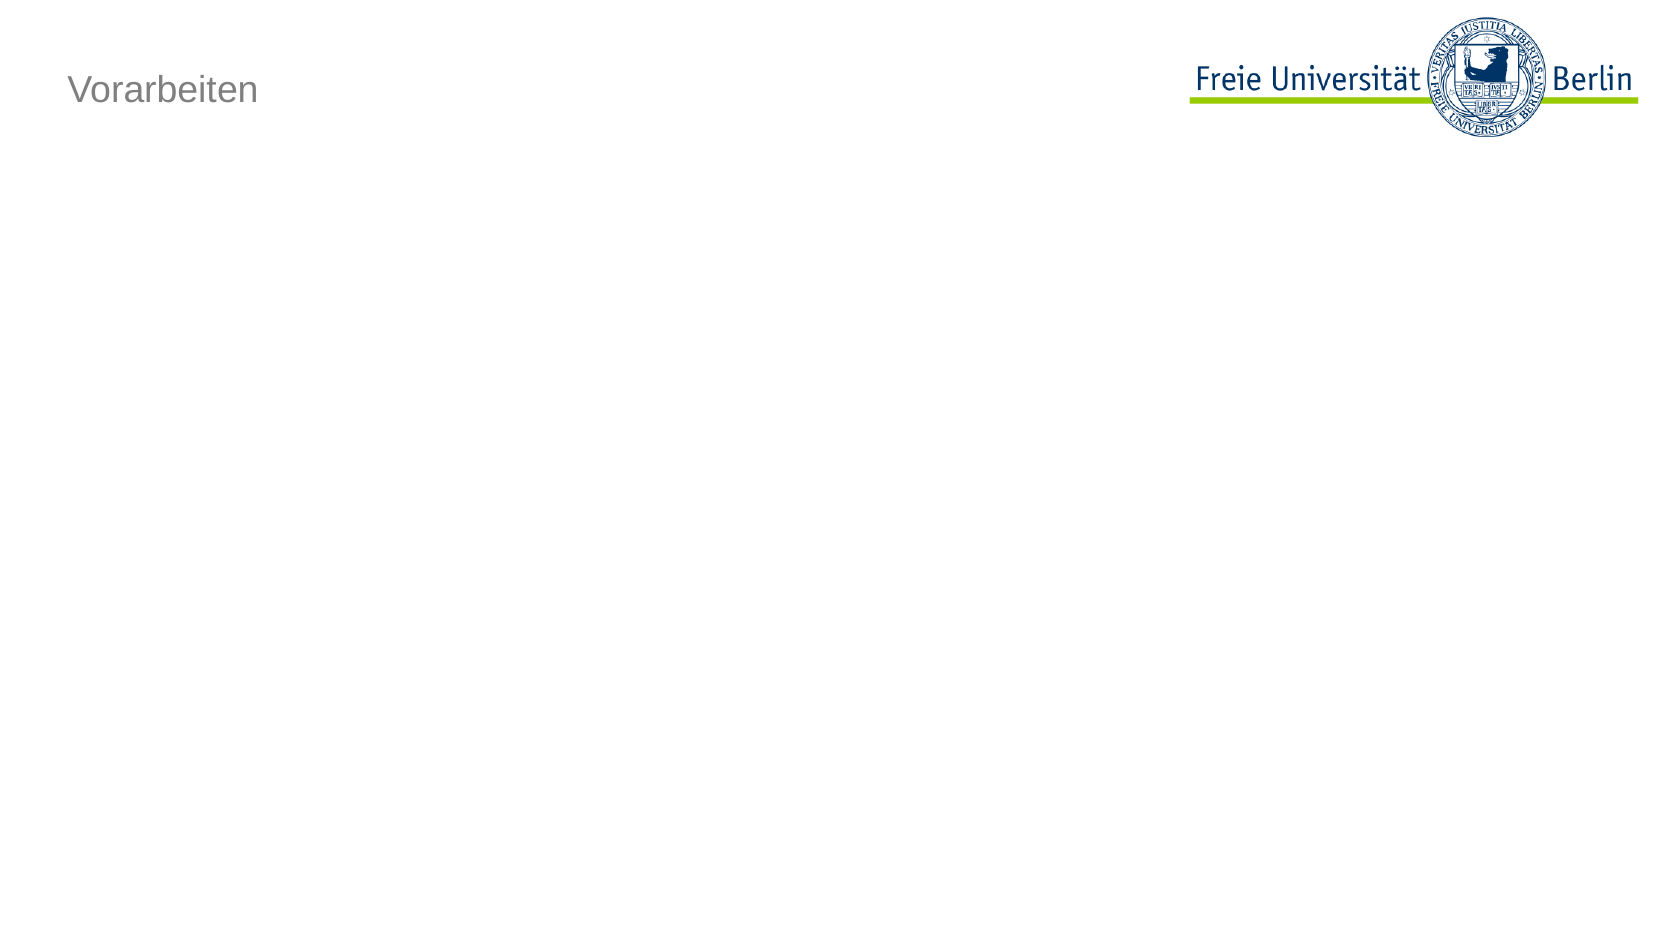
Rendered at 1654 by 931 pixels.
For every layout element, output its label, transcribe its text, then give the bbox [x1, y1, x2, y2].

text_box Vorarbeiten [52, 61, 274, 119]
picture [1185, 11, 1642, 142]
